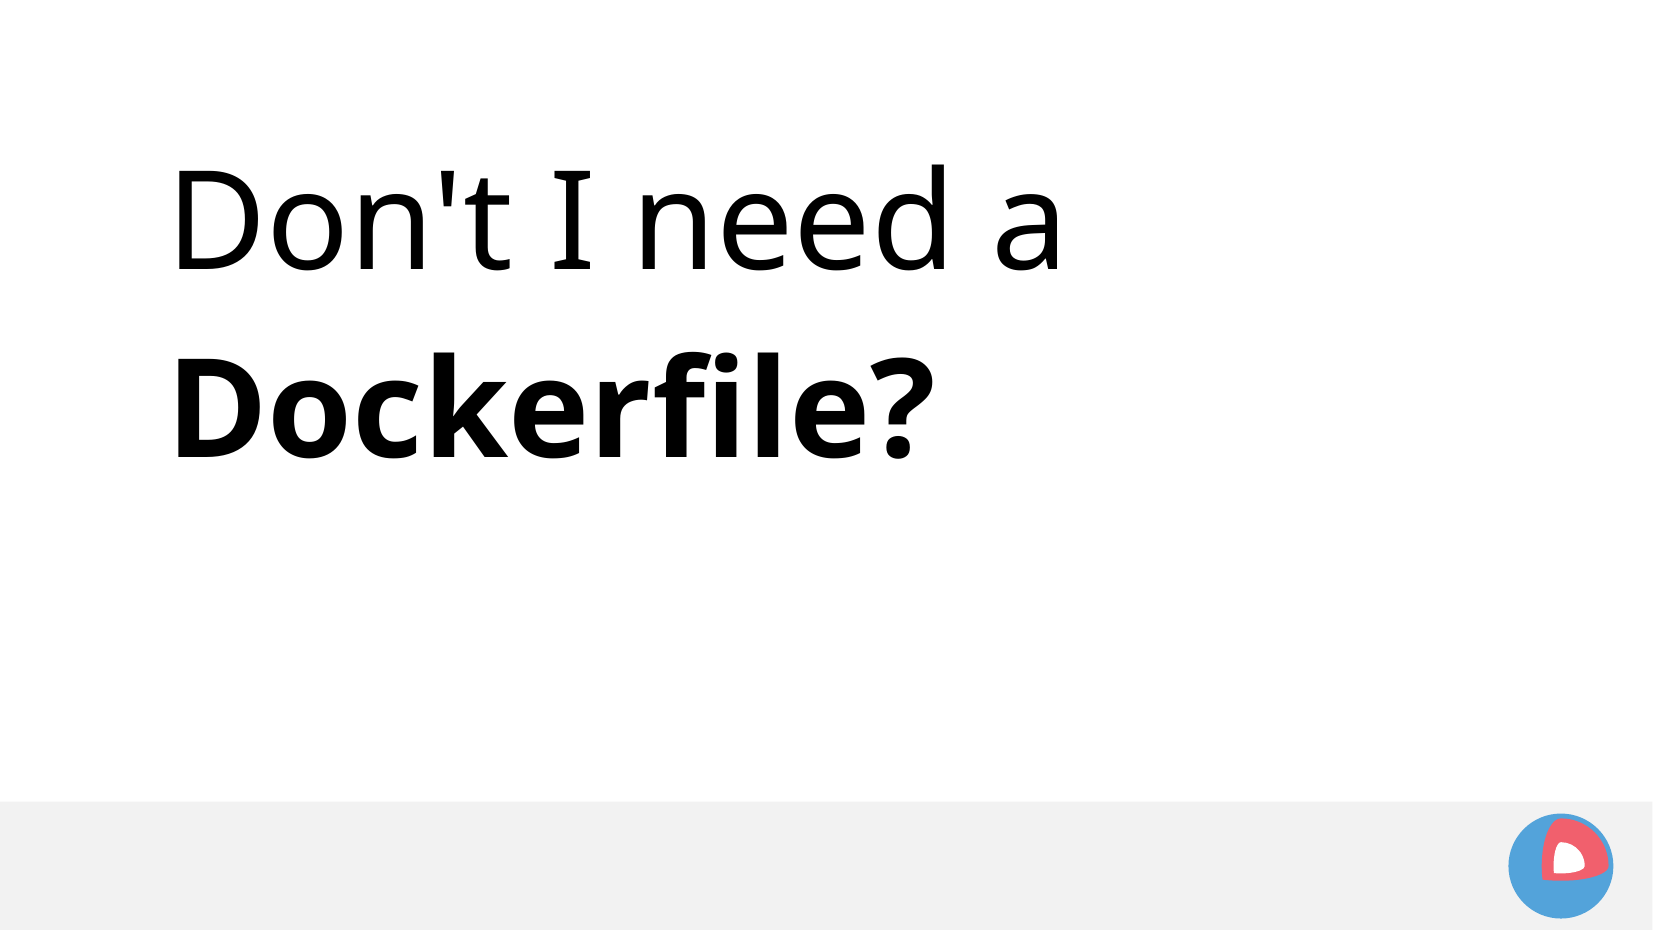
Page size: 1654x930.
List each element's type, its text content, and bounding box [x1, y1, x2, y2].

text_box Don't I need a Dockerfile? [151, 115, 974, 477]
